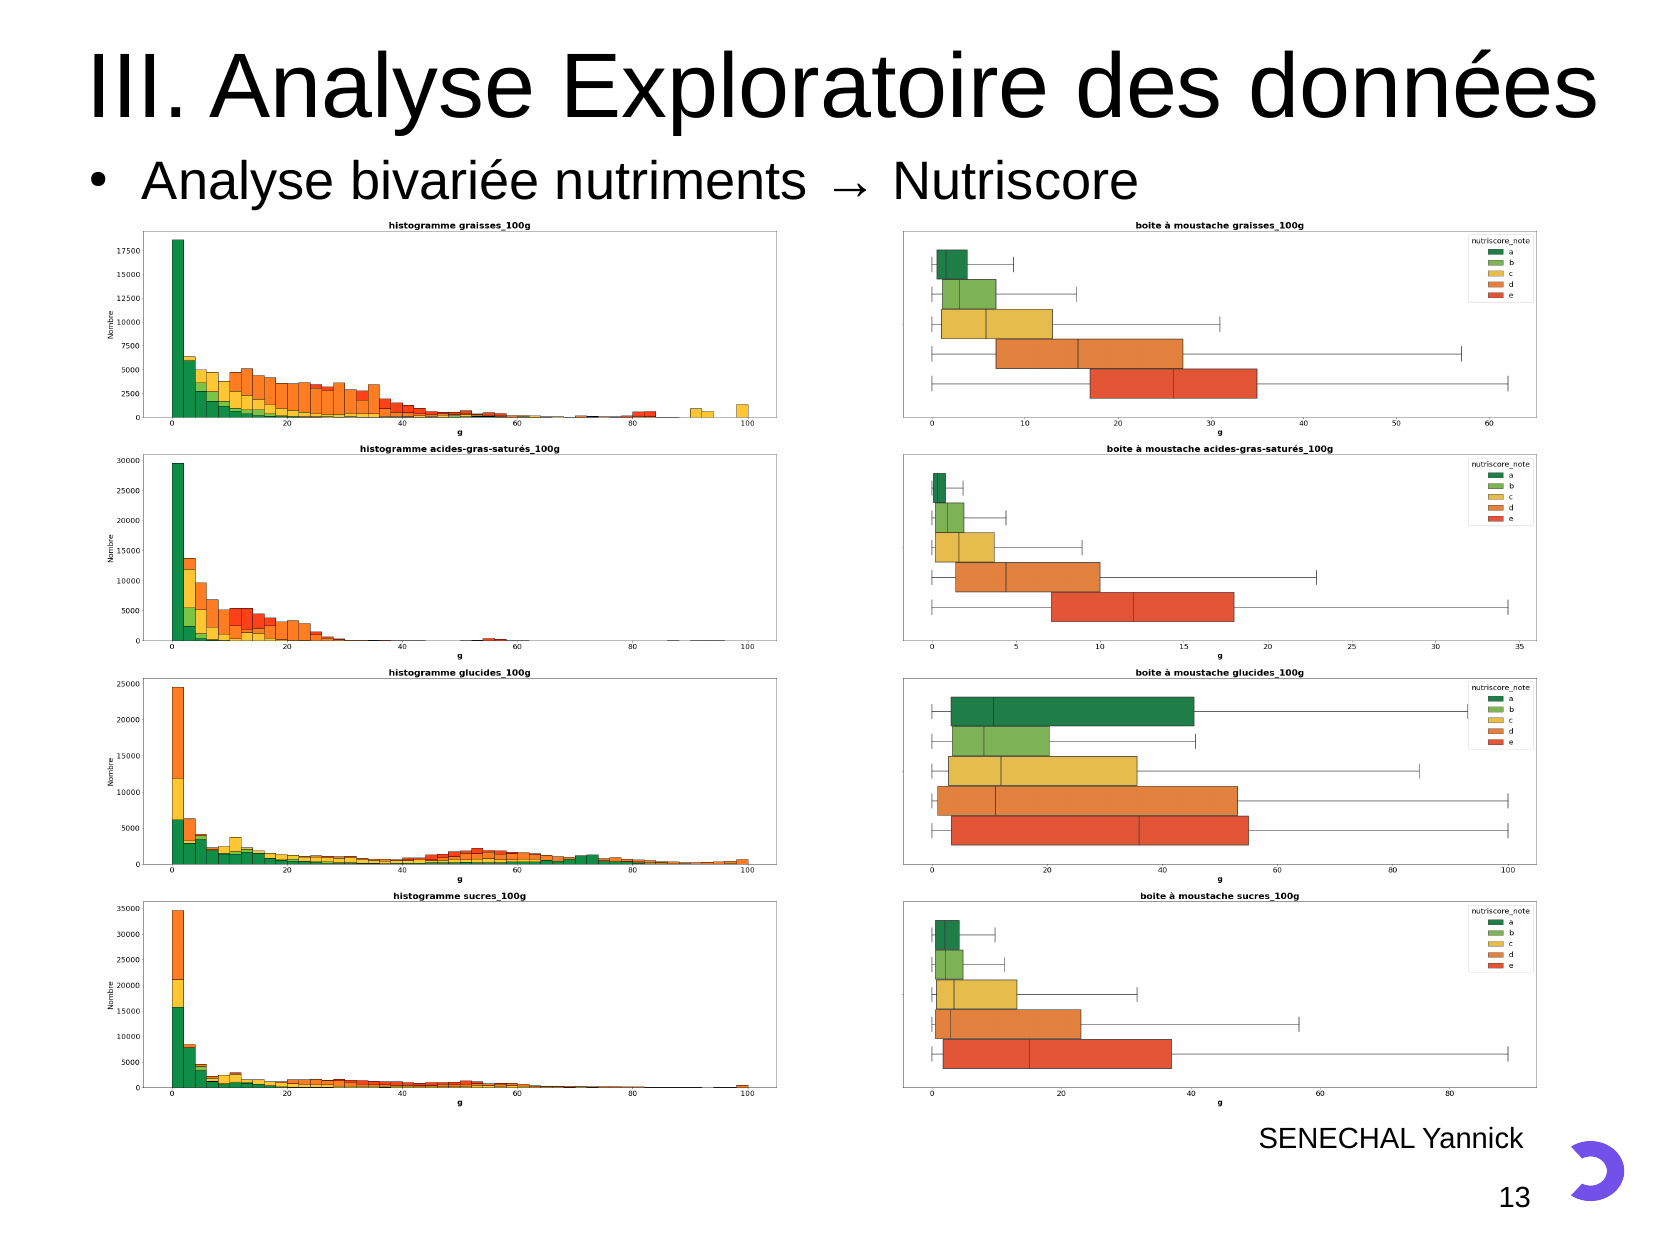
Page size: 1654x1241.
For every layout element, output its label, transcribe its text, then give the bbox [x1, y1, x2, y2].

picture [1539, 1125, 1642, 1217]
picture [100, 969, 1554, 1111]
list Analyse bivariée nutriments → Nutriscore [70, 150, 1560, 969]
title III. Analyse Exploratoire des données [47, 0, 1607, 189]
